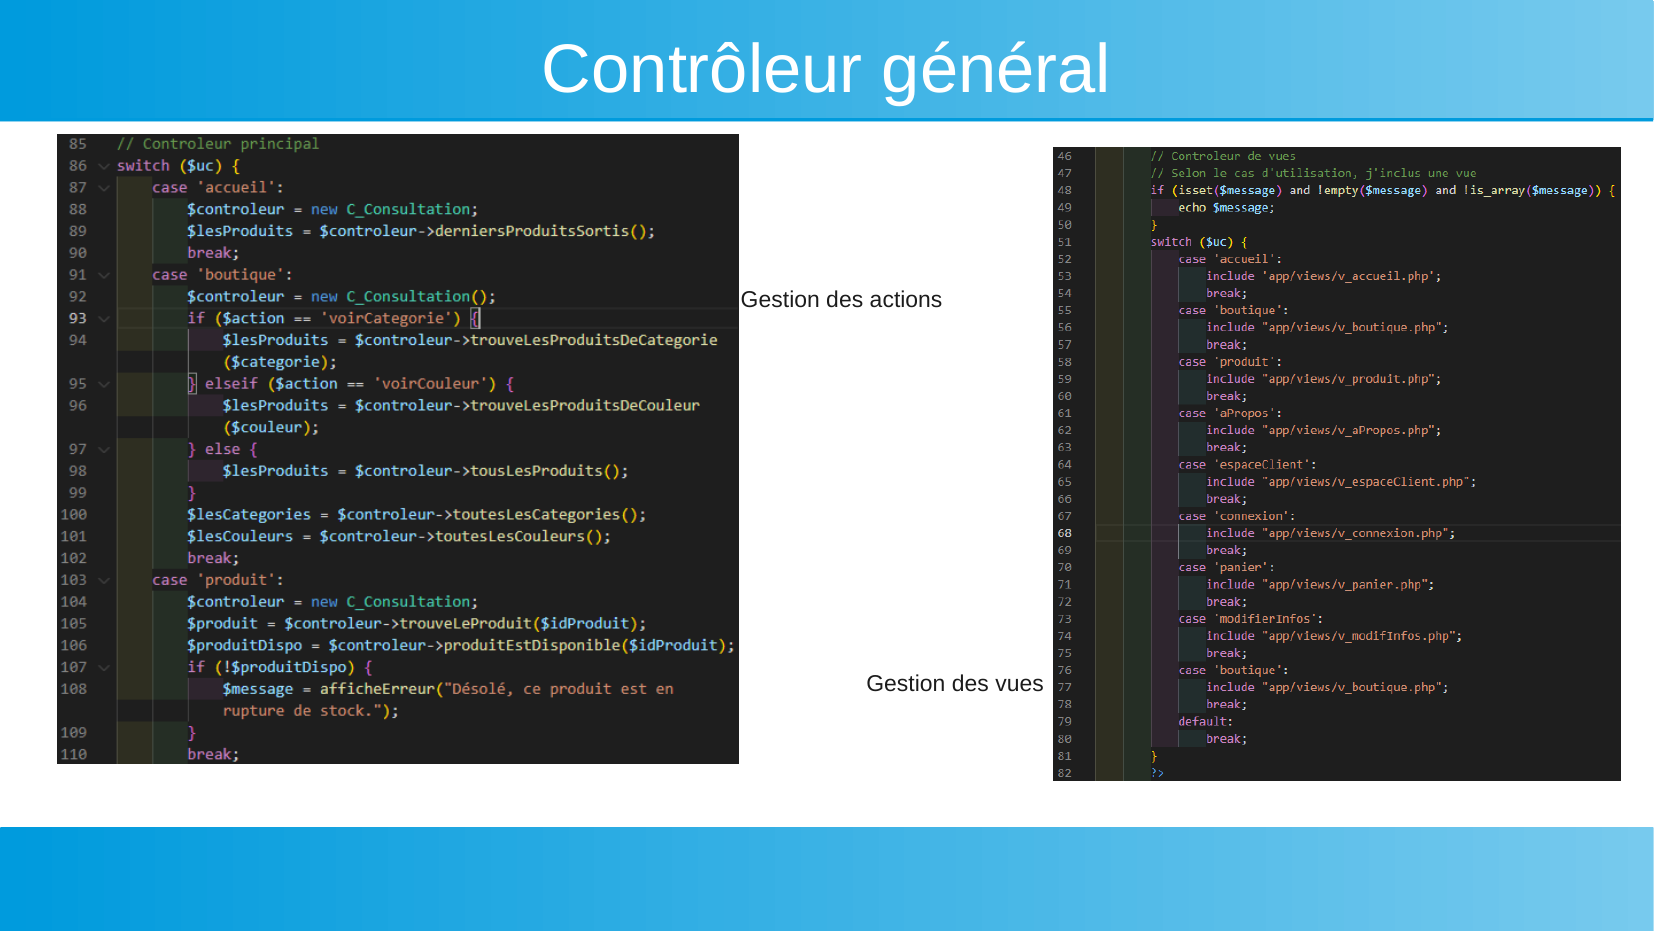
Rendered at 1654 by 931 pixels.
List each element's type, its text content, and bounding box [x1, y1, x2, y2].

picture [57, 134, 739, 764]
title Contrôleur général [59, 29, 1595, 108]
text_box Gestion des vues [856, 657, 1054, 709]
text_box Gestion des actions [738, 273, 945, 325]
picture [1053, 147, 1621, 781]
